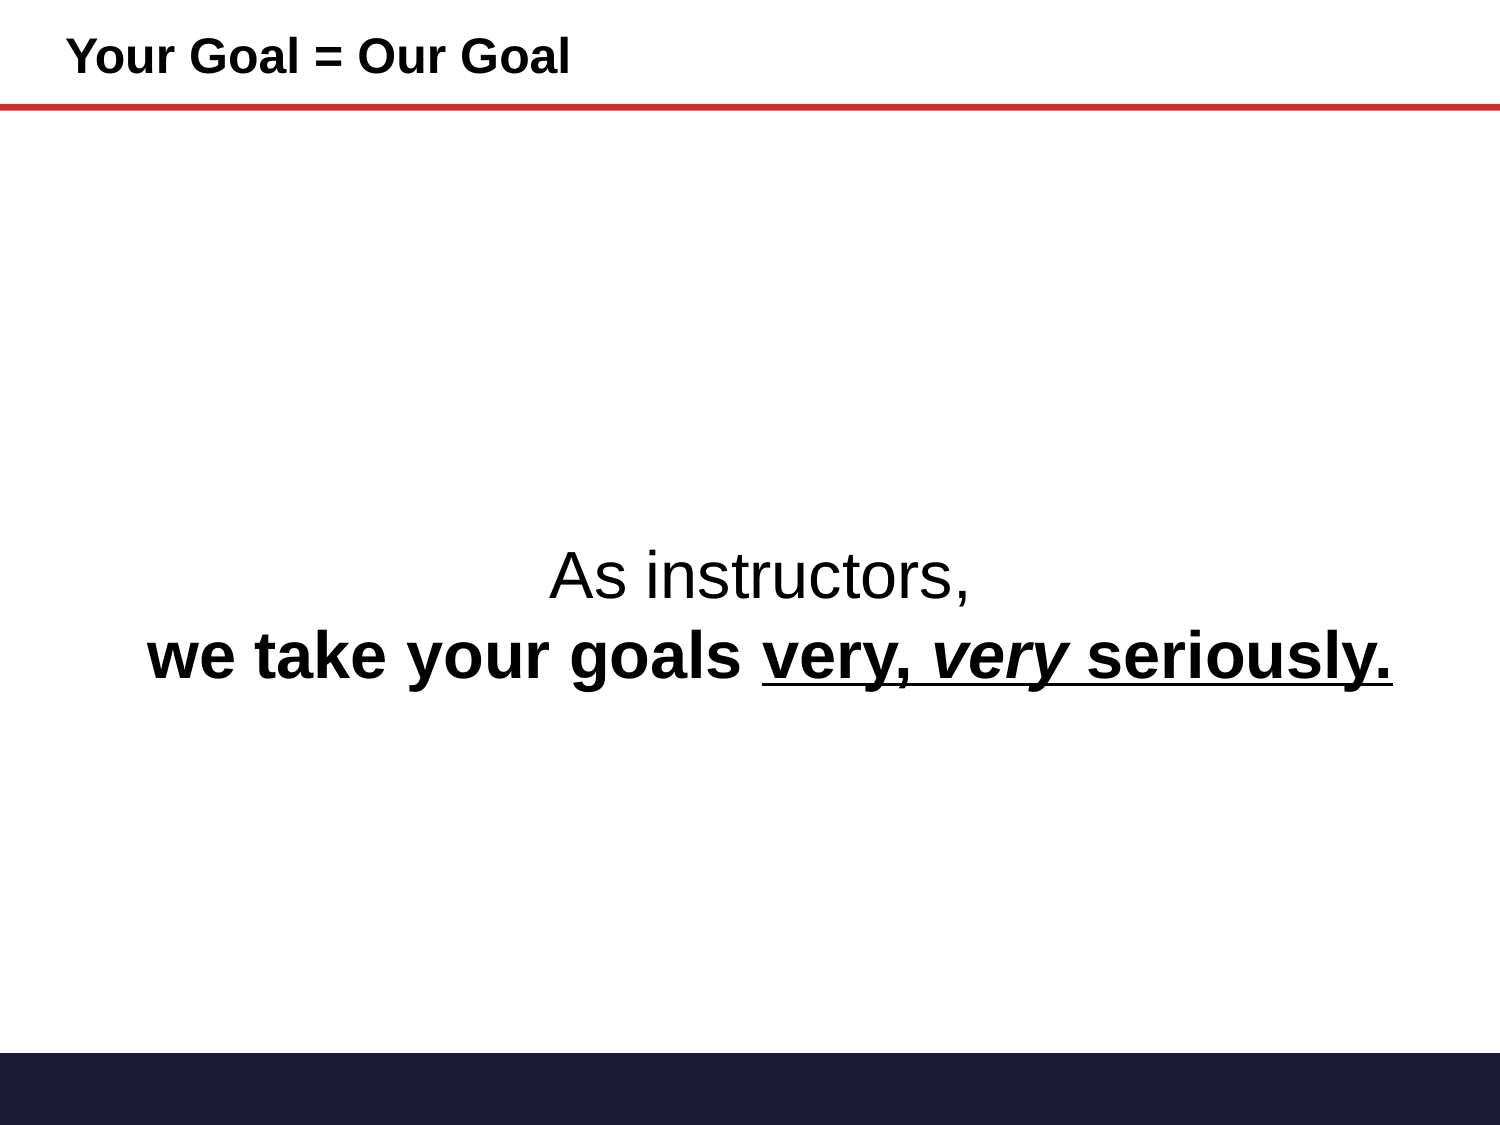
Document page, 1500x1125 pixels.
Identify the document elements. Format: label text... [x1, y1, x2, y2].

text_box As instructors, we take your goals very, very seriously. [47, 125, 1456, 1050]
title Your Goal = Our Goal [50, 0, 948, 108]
